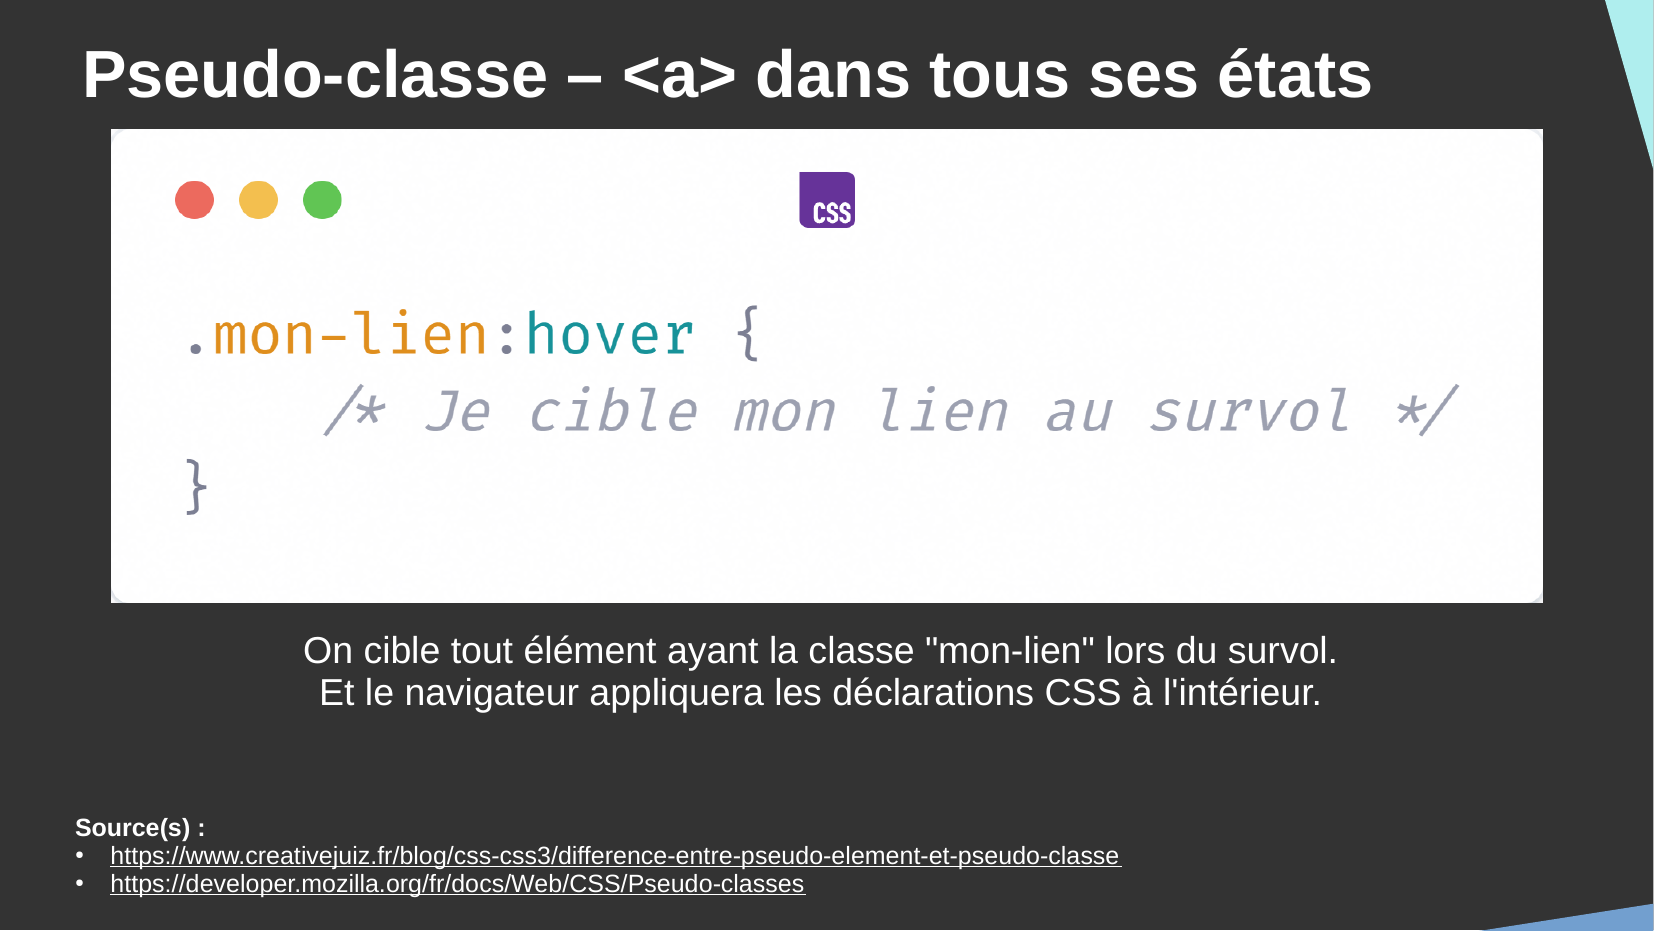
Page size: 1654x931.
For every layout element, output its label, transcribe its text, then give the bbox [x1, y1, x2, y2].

picture [111, 129, 1543, 603]
text_box [1605, 0, 1654, 172]
title Pseudo-classe – <a> dans tous ses états [82, 37, 1571, 114]
text_box Source(s) : https://www.creativejuiz.fr/blog/css-css3/difference-entre-pseudo-element-et-pseudo-classe https://developer.mozilla.org/fr/docs/Web/CSS/Pseudo-classes [60, 806, 1546, 931]
text_box [1478, 903, 1654, 931]
text_box On cible tout élément ayant la classe "mon-lien" lors du survol. Et le navigateur appliquera les déclarations CSS à l'intérieur. [212, 621, 1430, 721]
